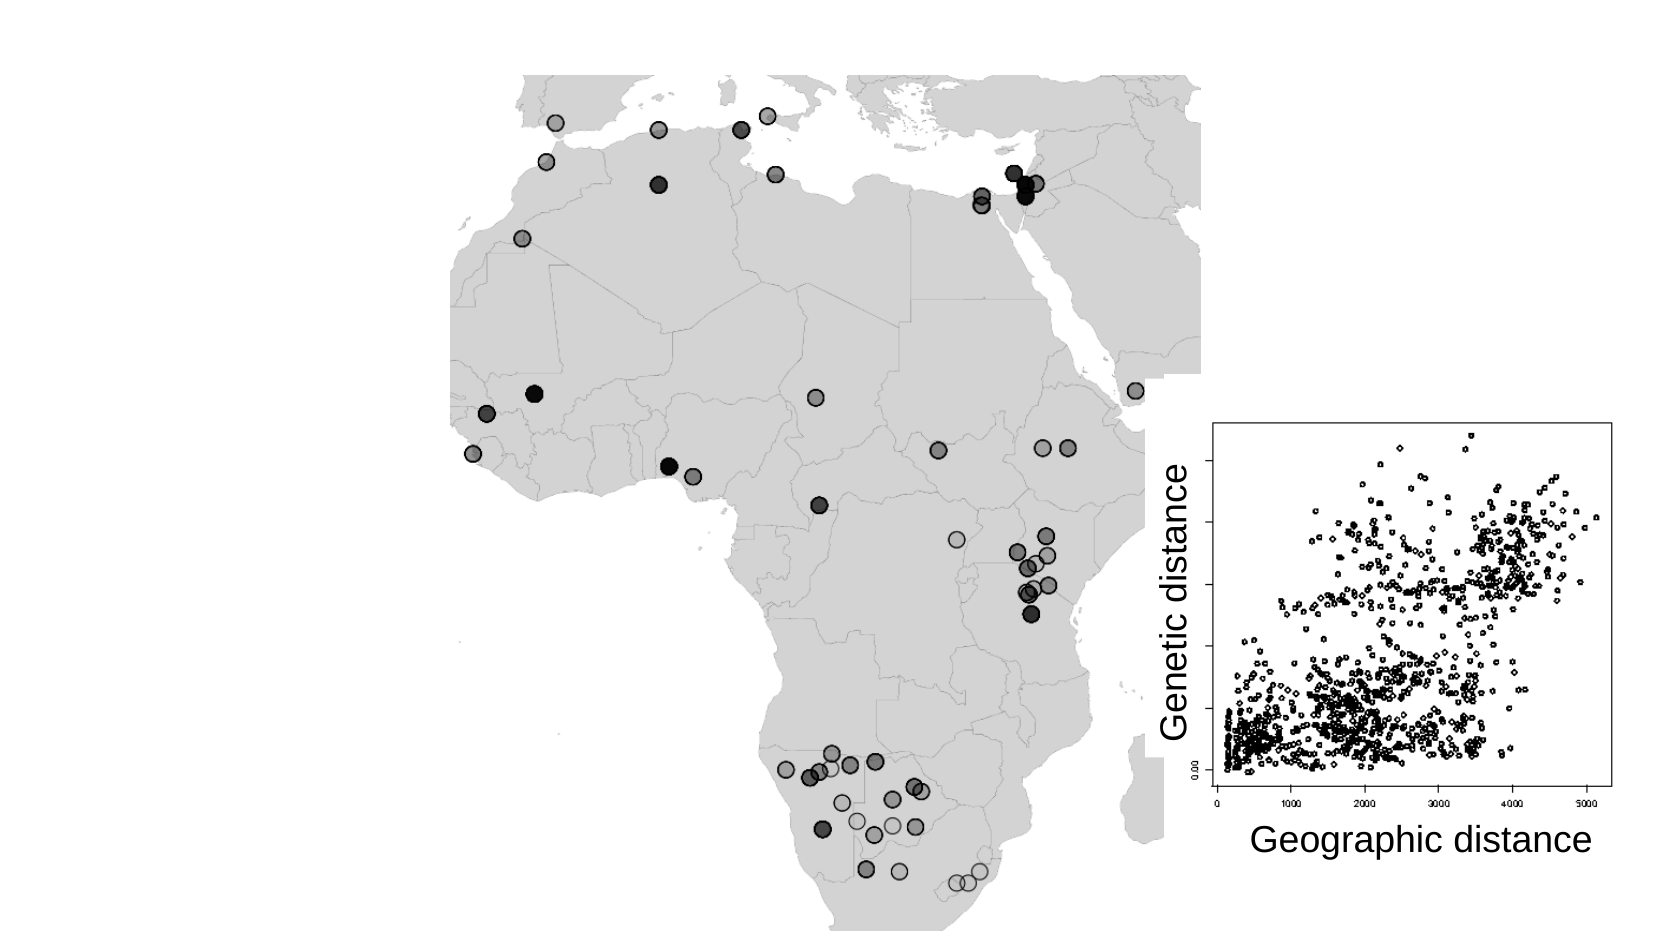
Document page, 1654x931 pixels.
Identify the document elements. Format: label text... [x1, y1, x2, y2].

text_box Genetic distance [1145, 378, 1202, 758]
text_box Geographic distance [1234, 810, 1614, 900]
picture [450, 75, 1636, 931]
